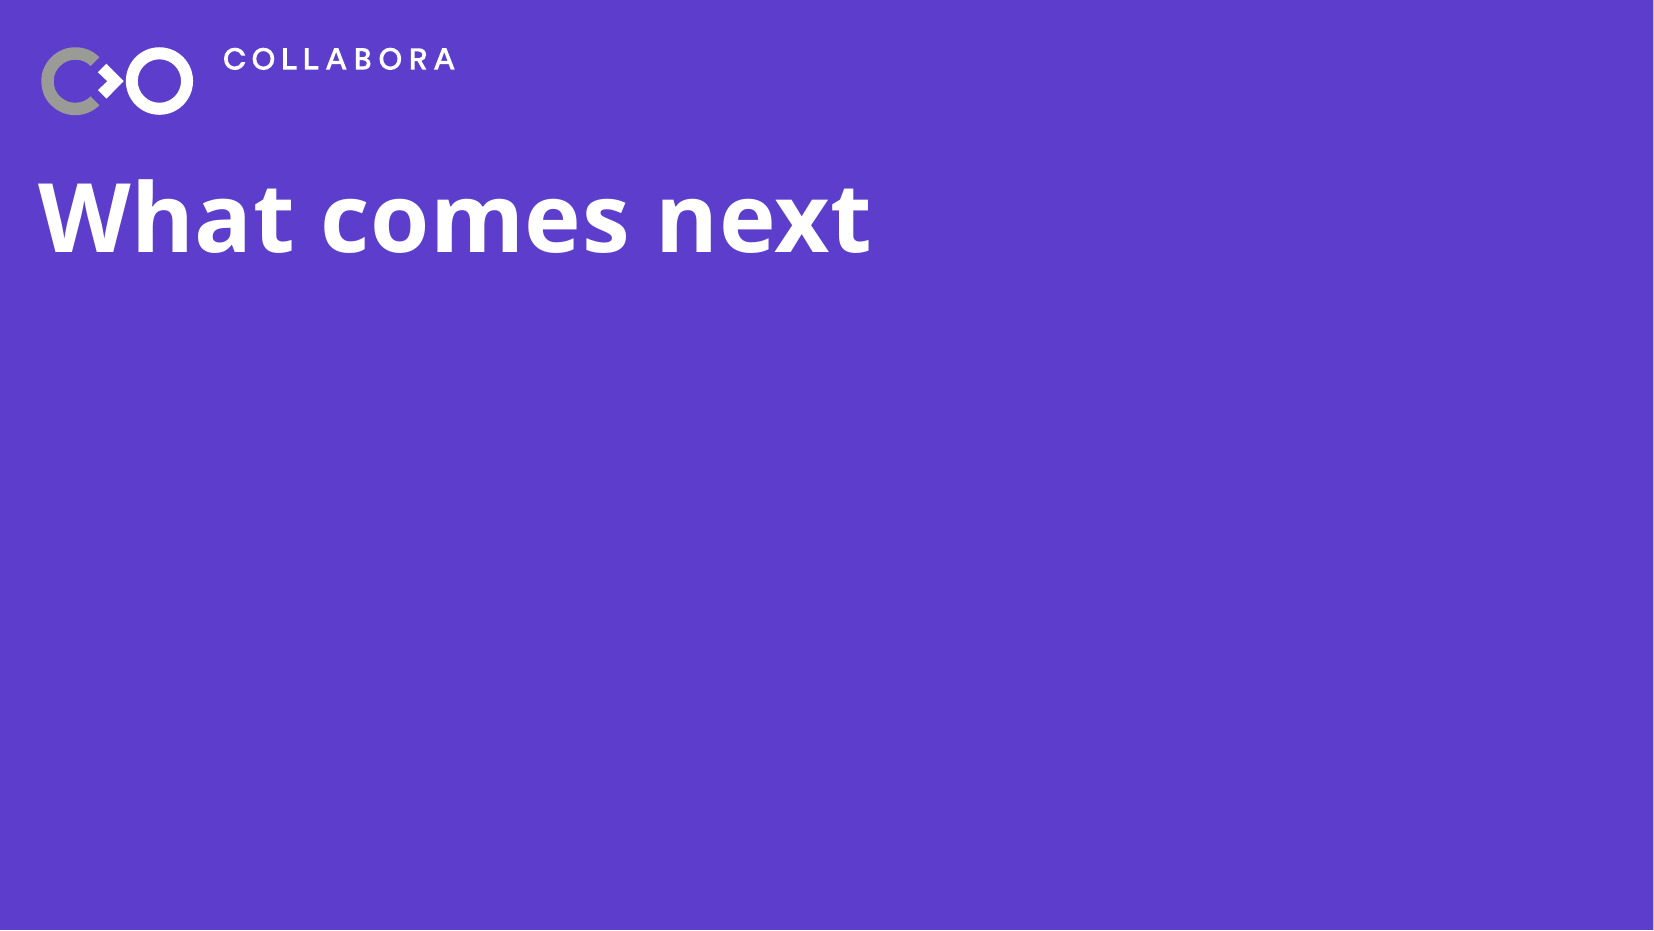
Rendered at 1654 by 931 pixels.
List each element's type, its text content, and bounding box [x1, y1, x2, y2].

title What comes next [38, 156, 1614, 213]
